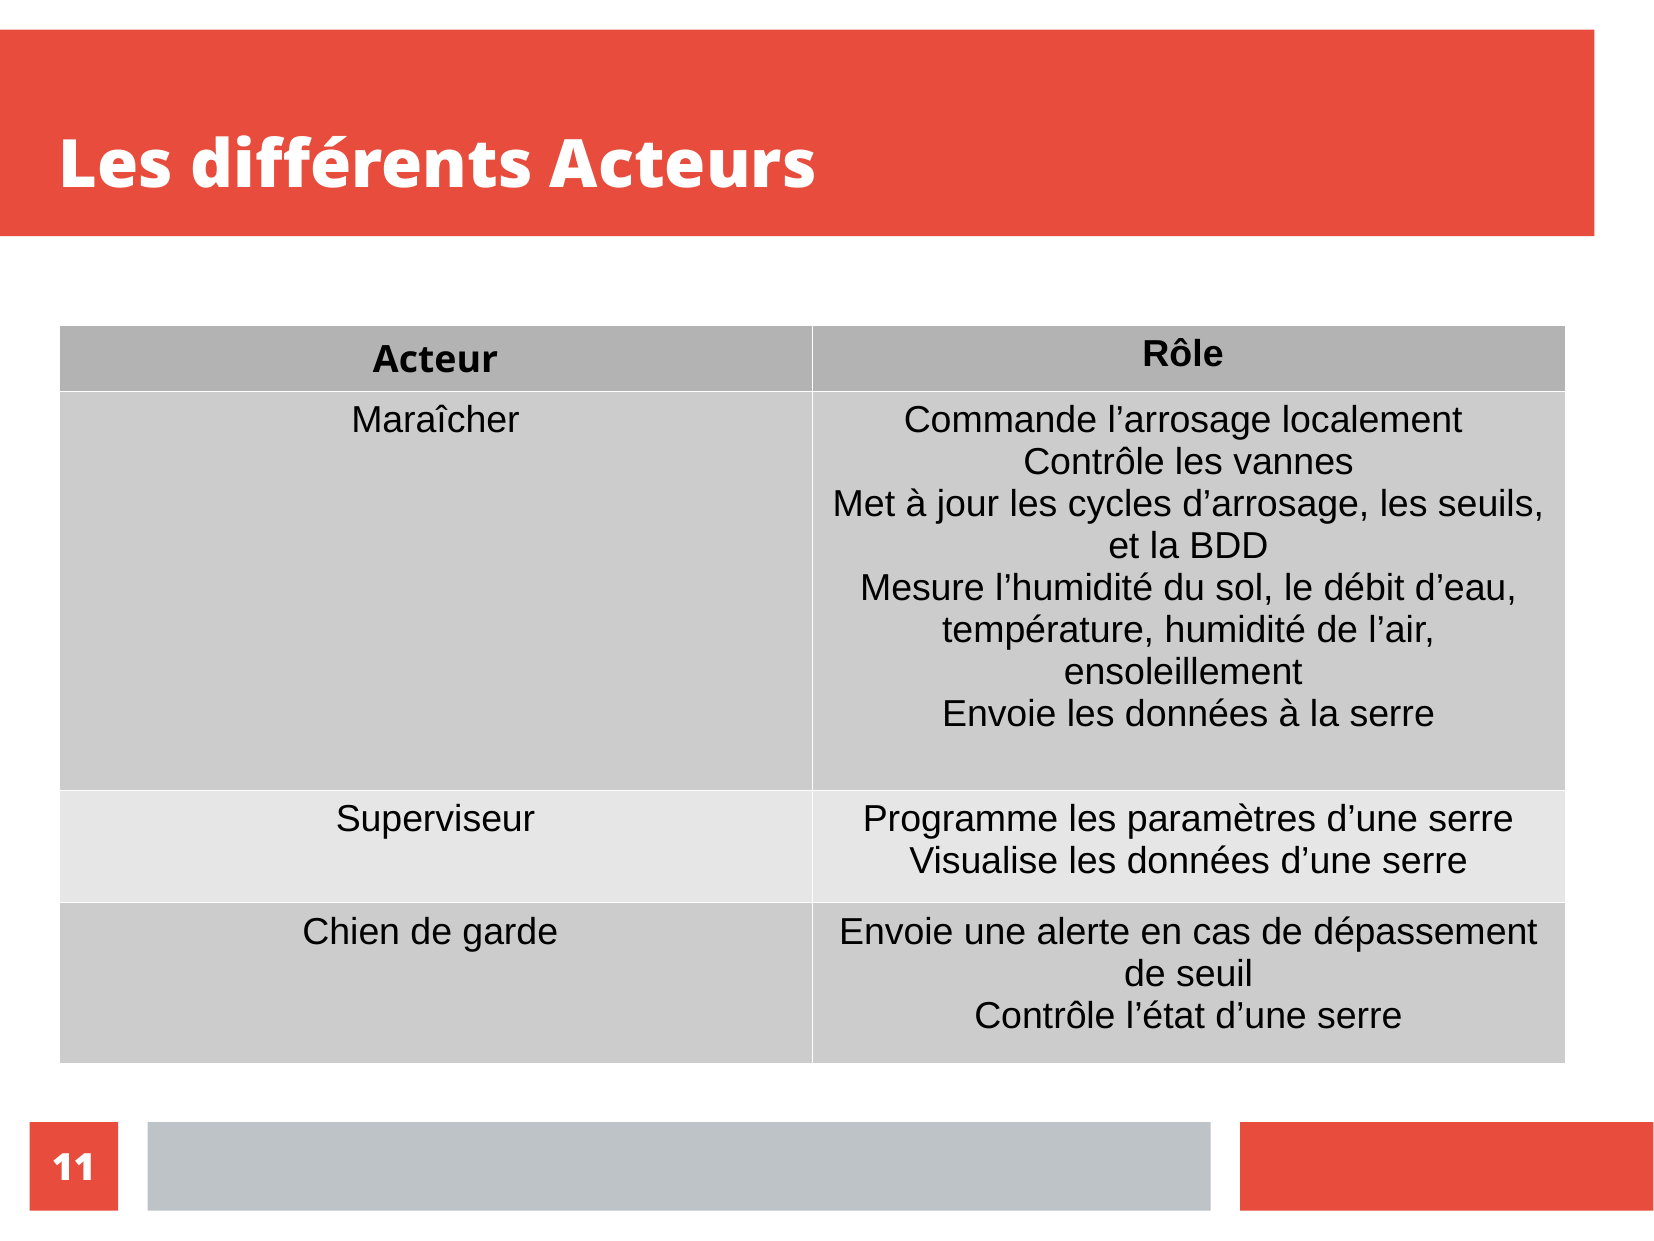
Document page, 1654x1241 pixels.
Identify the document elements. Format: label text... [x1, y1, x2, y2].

table_cell Superviseur [60, 791, 812, 902]
table_cell Envoie une alerte en cas de dépassement de seuil Contrôle l’état d’une serre [813, 903, 1565, 1063]
table_header Acteur [60, 326, 812, 391]
table_cell Maraîcher [60, 392, 812, 790]
table_cell Commande l’arrosage localement Contrôle les vannes Met à jour les cycles d’arrosage, les seuils, et la BDD Mesure l’humidité du sol, le débit d’eau, température, humidité de l’air, ensoleillement Envoie les données à la serre [813, 392, 1565, 790]
table_header Rôle [813, 326, 1565, 391]
title Les différents Acteurs [59, 59, 1595, 207]
table_cell Programme les paramètres d’une serre Visualise les données d’une serre [813, 791, 1565, 902]
table_cell Chien de garde [60, 903, 812, 1063]
